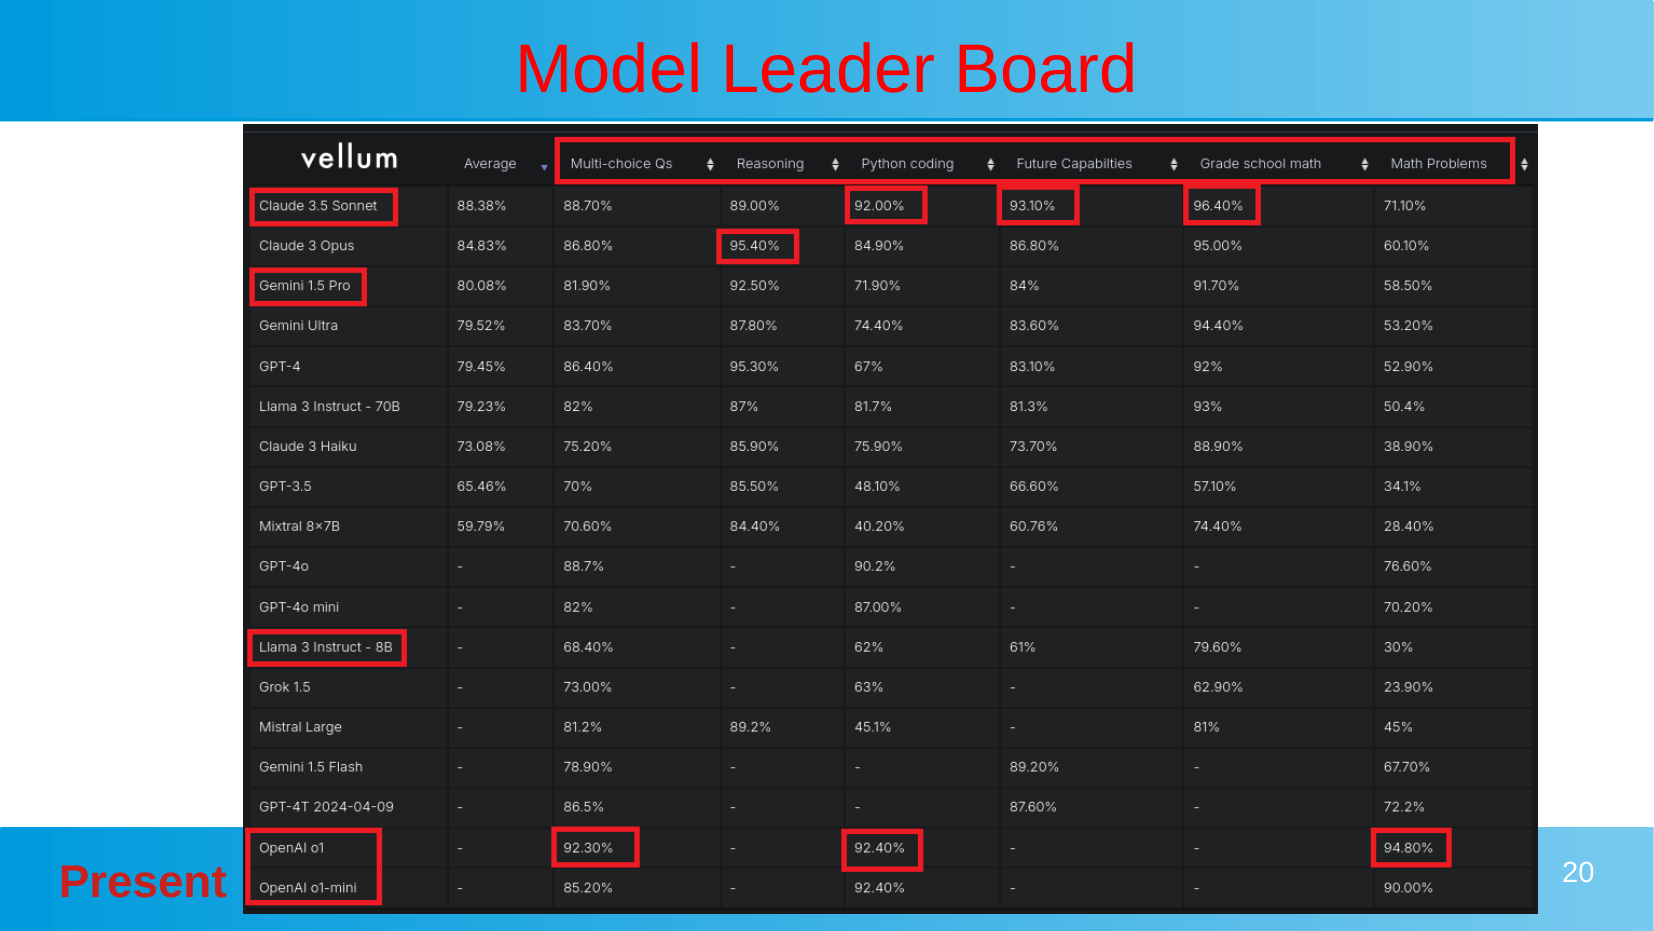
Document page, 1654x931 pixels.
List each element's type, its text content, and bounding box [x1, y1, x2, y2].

picture [243, 124, 1538, 914]
title Model Leader Board [59, 29, 1595, 108]
